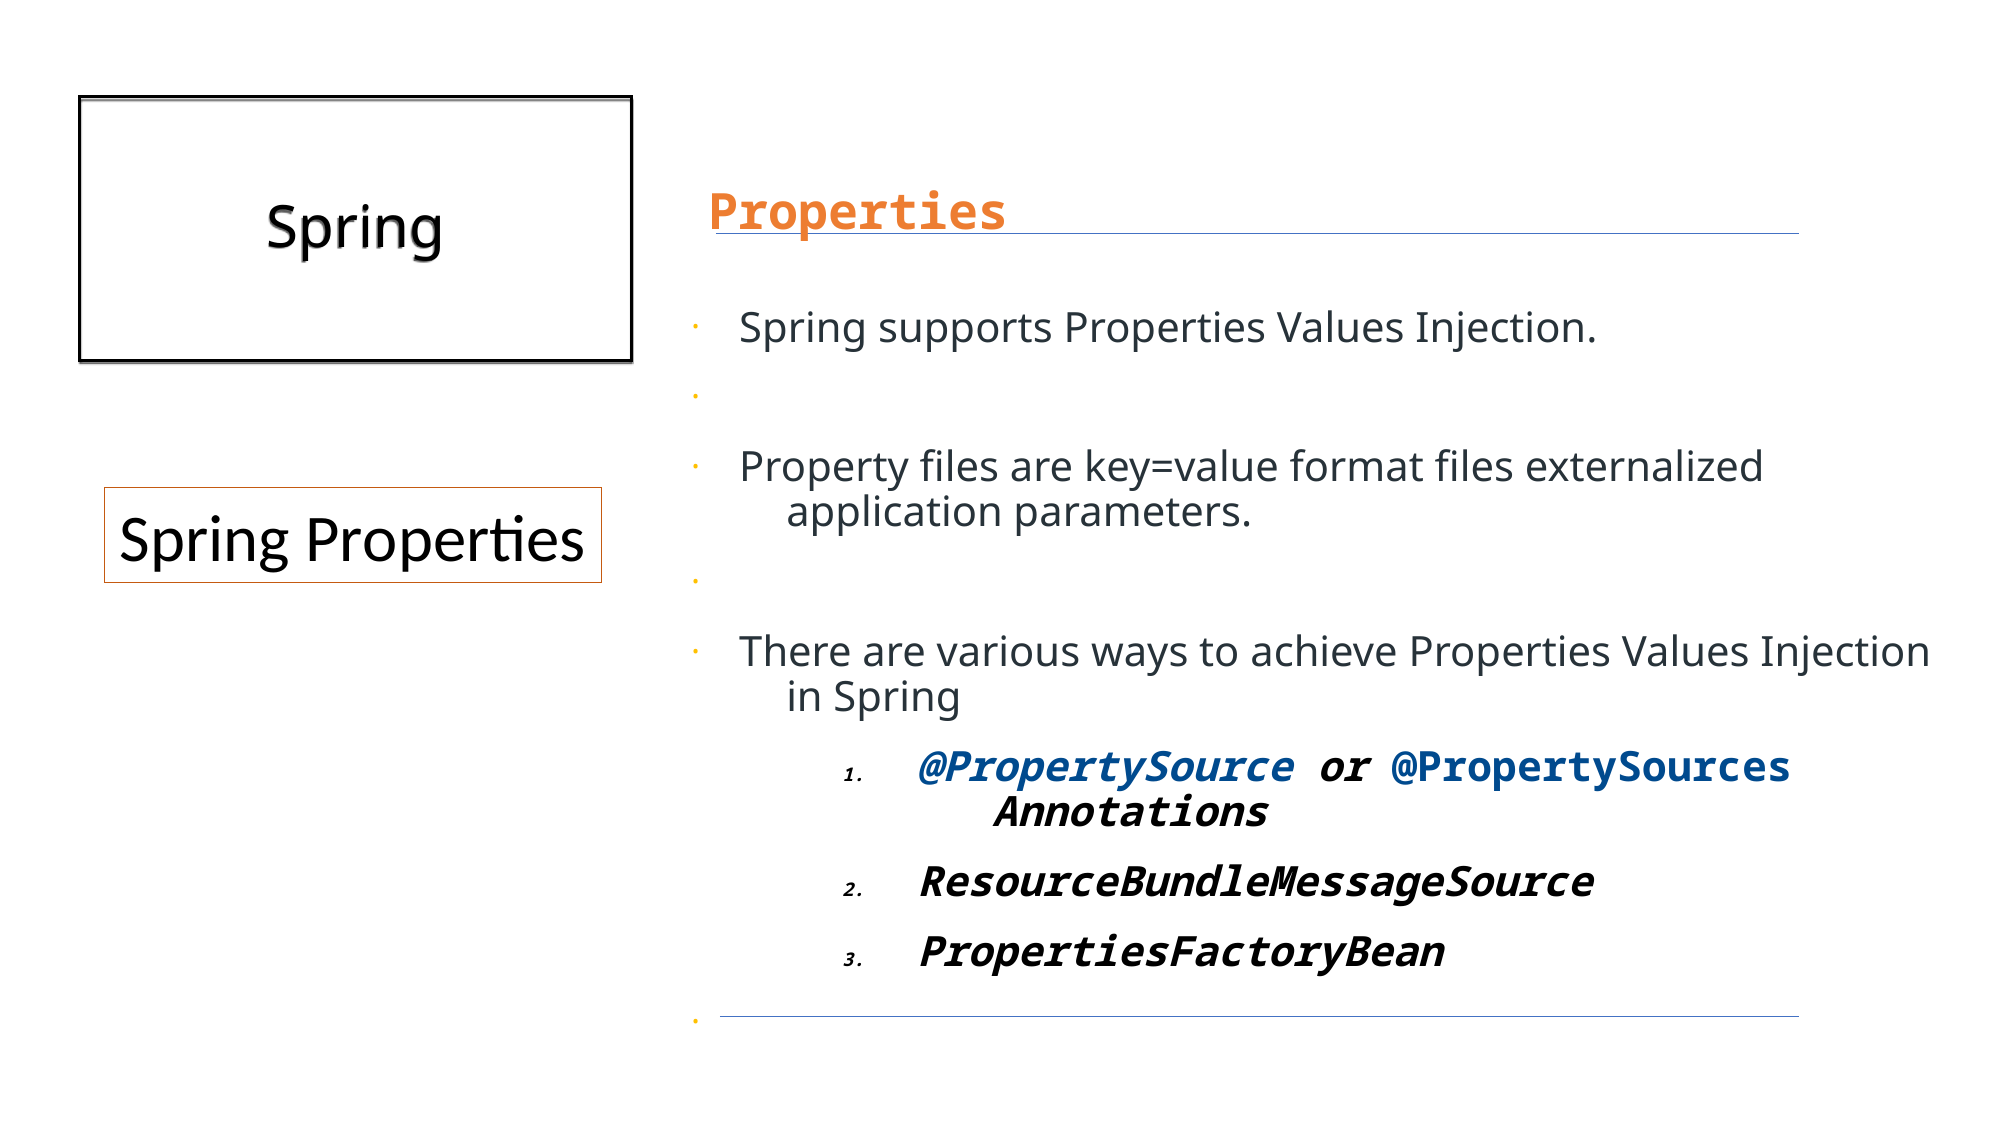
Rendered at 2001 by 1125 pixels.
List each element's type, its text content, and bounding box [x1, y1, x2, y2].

text_box Spring Properties [105, 488, 602, 583]
text_box Spring supports Properties Values Injection. Property files are key=value format files externalized application parameters. There are various ways to achieve Properties Values Injection in Spring @PropertySource or @PropertySources Annotations ResourceBundleMessageSource PropertiesFactoryBean [677, 298, 1962, 1017]
text_box Properties [693, 171, 1694, 248]
title Spring [79, 96, 632, 361]
